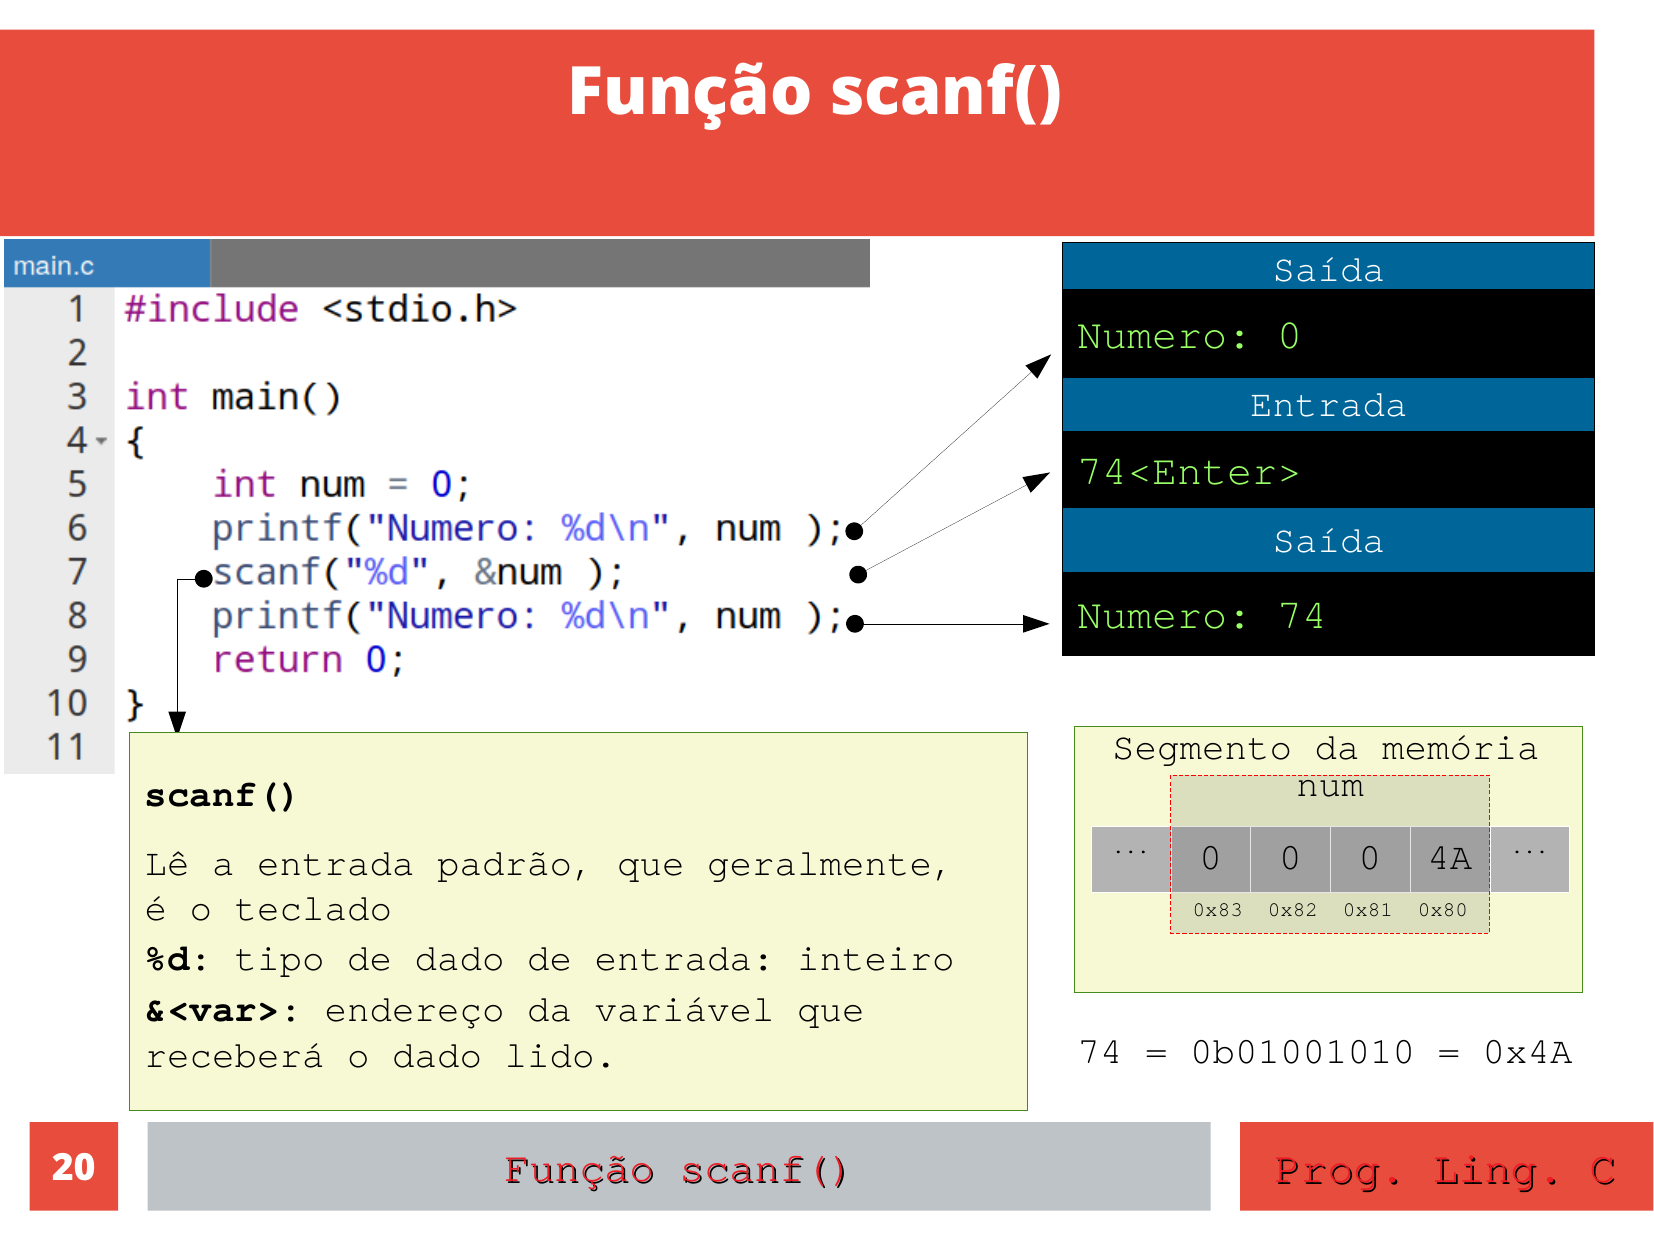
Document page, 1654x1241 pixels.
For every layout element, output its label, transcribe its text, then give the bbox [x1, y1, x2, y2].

text_box Numero: 0 [1062, 289, 1595, 378]
text_box Saída Entrada Saída [1062, 508, 1595, 572]
text_box num 0x83 0x82 0x81 0x80 [1170, 775, 1490, 934]
text_box 74<Enter> [1062, 431, 1595, 508]
text_box Segmento da memória [1074, 726, 1583, 993]
table_header ... [1491, 827, 1569, 892]
text_box 74 = 0b01001010 = 0x4A [1062, 1020, 1595, 1081]
text_box Numero: 74 [1062, 572, 1595, 656]
text_box Saída Entrada Saída [1062, 378, 1595, 431]
text_box Função scanf() [197, 1133, 1162, 1199]
title Função scanf() [283, 42, 1347, 225]
picture [4, 239, 870, 774]
text_box Saída Entrada Saída [1062, 242, 1595, 289]
text_box scanf() Lê a entrada padrão, que geralmente, é o teclado %d: tipo de dado de entrada: inteiro &<var>: endereço da variável que receberá o dado lido. [129, 732, 1028, 1111]
table_header ... [1092, 827, 1170, 892]
text_box Prog. Ling. C [1233, 1133, 1654, 1202]
